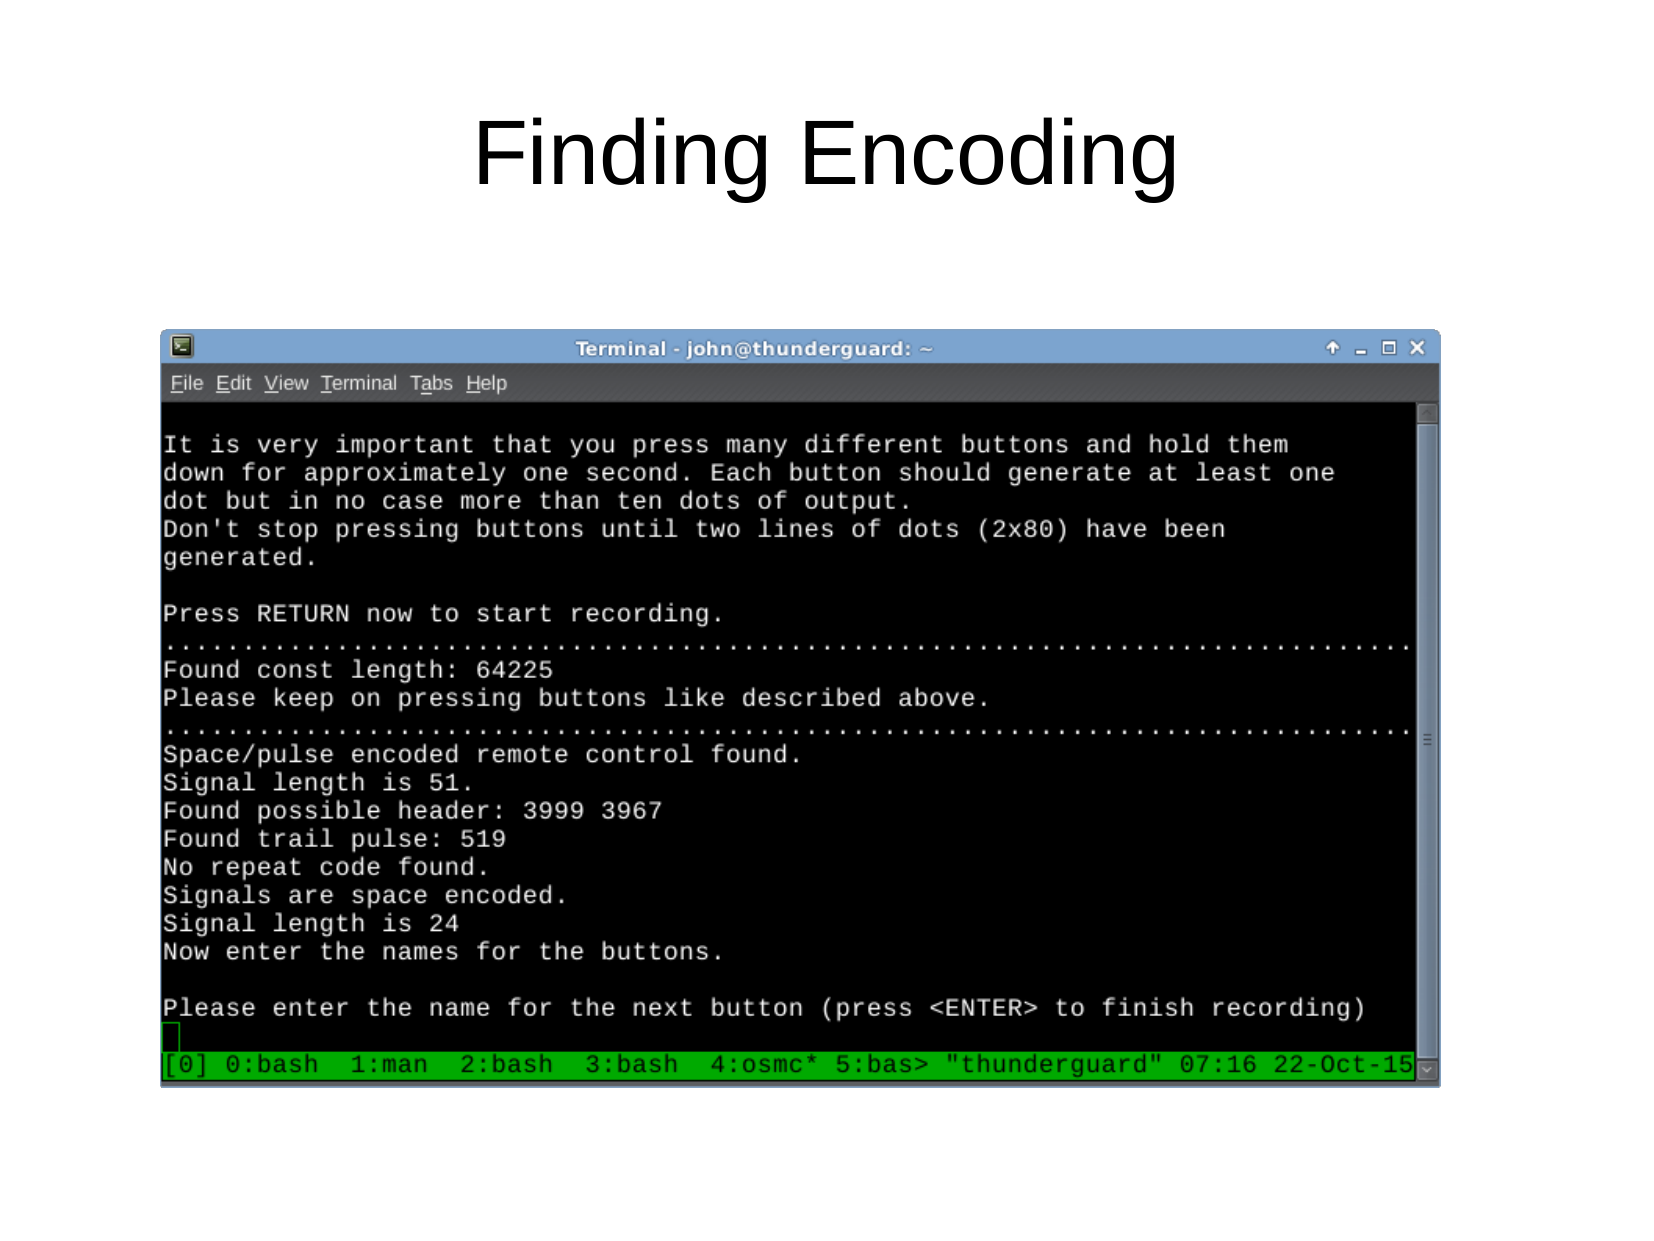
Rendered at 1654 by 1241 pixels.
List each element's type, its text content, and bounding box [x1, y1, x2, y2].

title Finding Encoding [82, 49, 1571, 257]
picture [160, 329, 1441, 1088]
